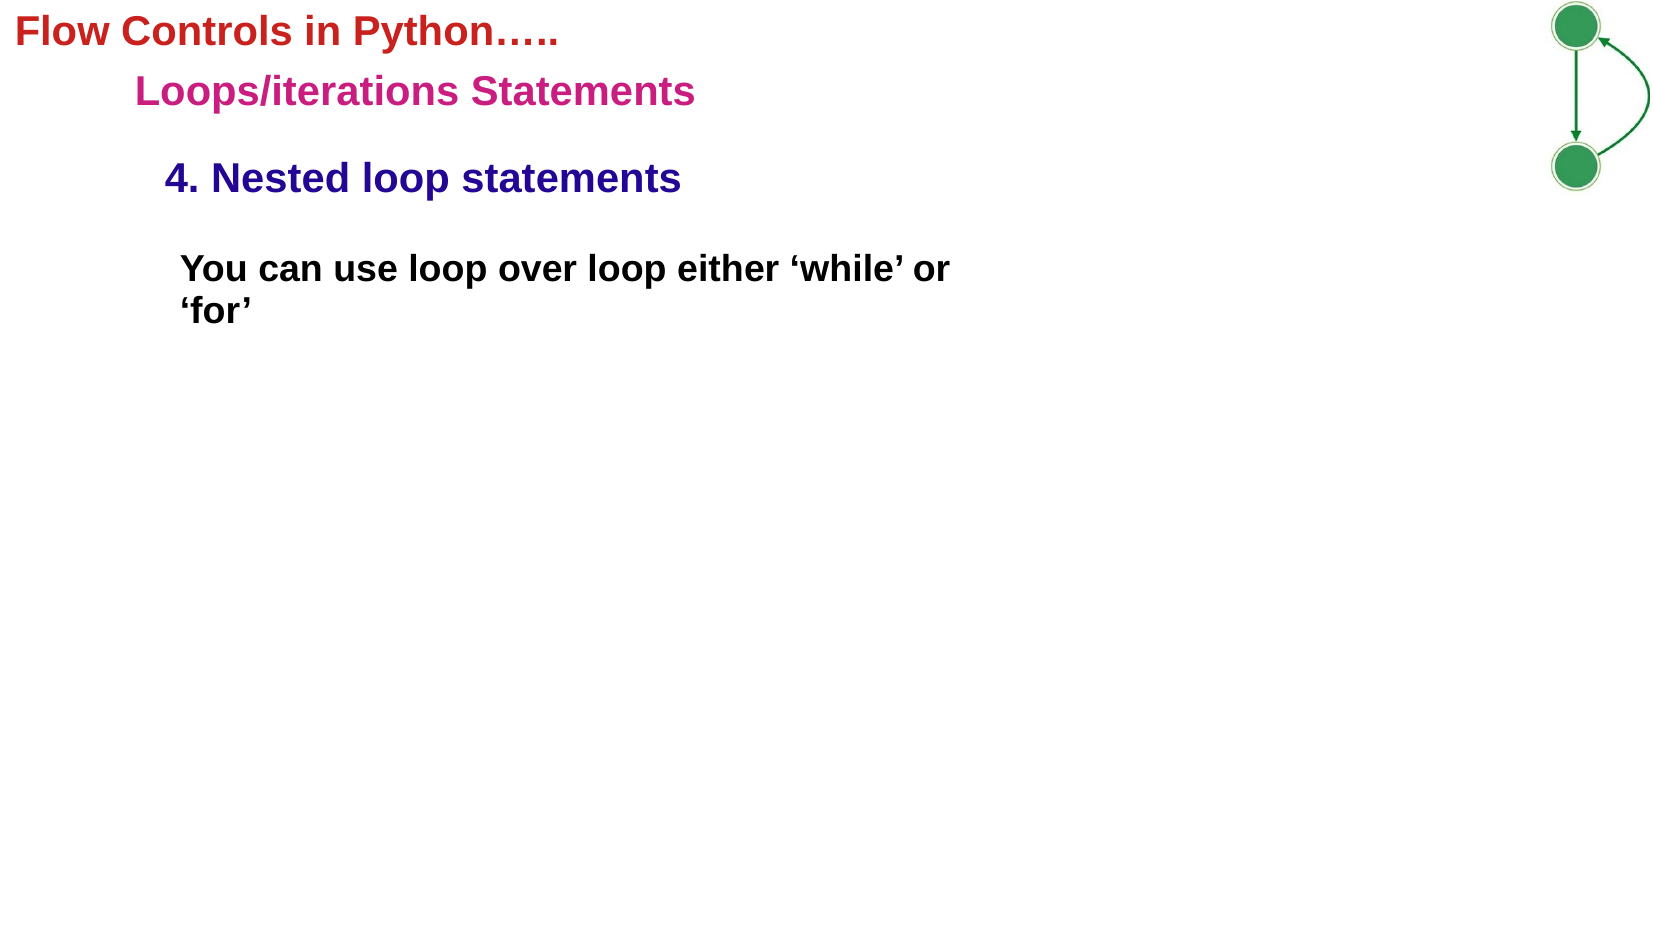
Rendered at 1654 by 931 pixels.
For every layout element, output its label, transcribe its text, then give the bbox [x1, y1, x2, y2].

text_box Flow Controls in Python….. [0, 0, 871, 62]
text_box 4. Nested loop statements [150, 147, 1156, 256]
text_box You can use loop over loop either ‘while’ or ‘for’ [165, 240, 1021, 391]
picture [1529, 0, 1650, 199]
text_box Loops/iterations Statements [120, 60, 1201, 136]
